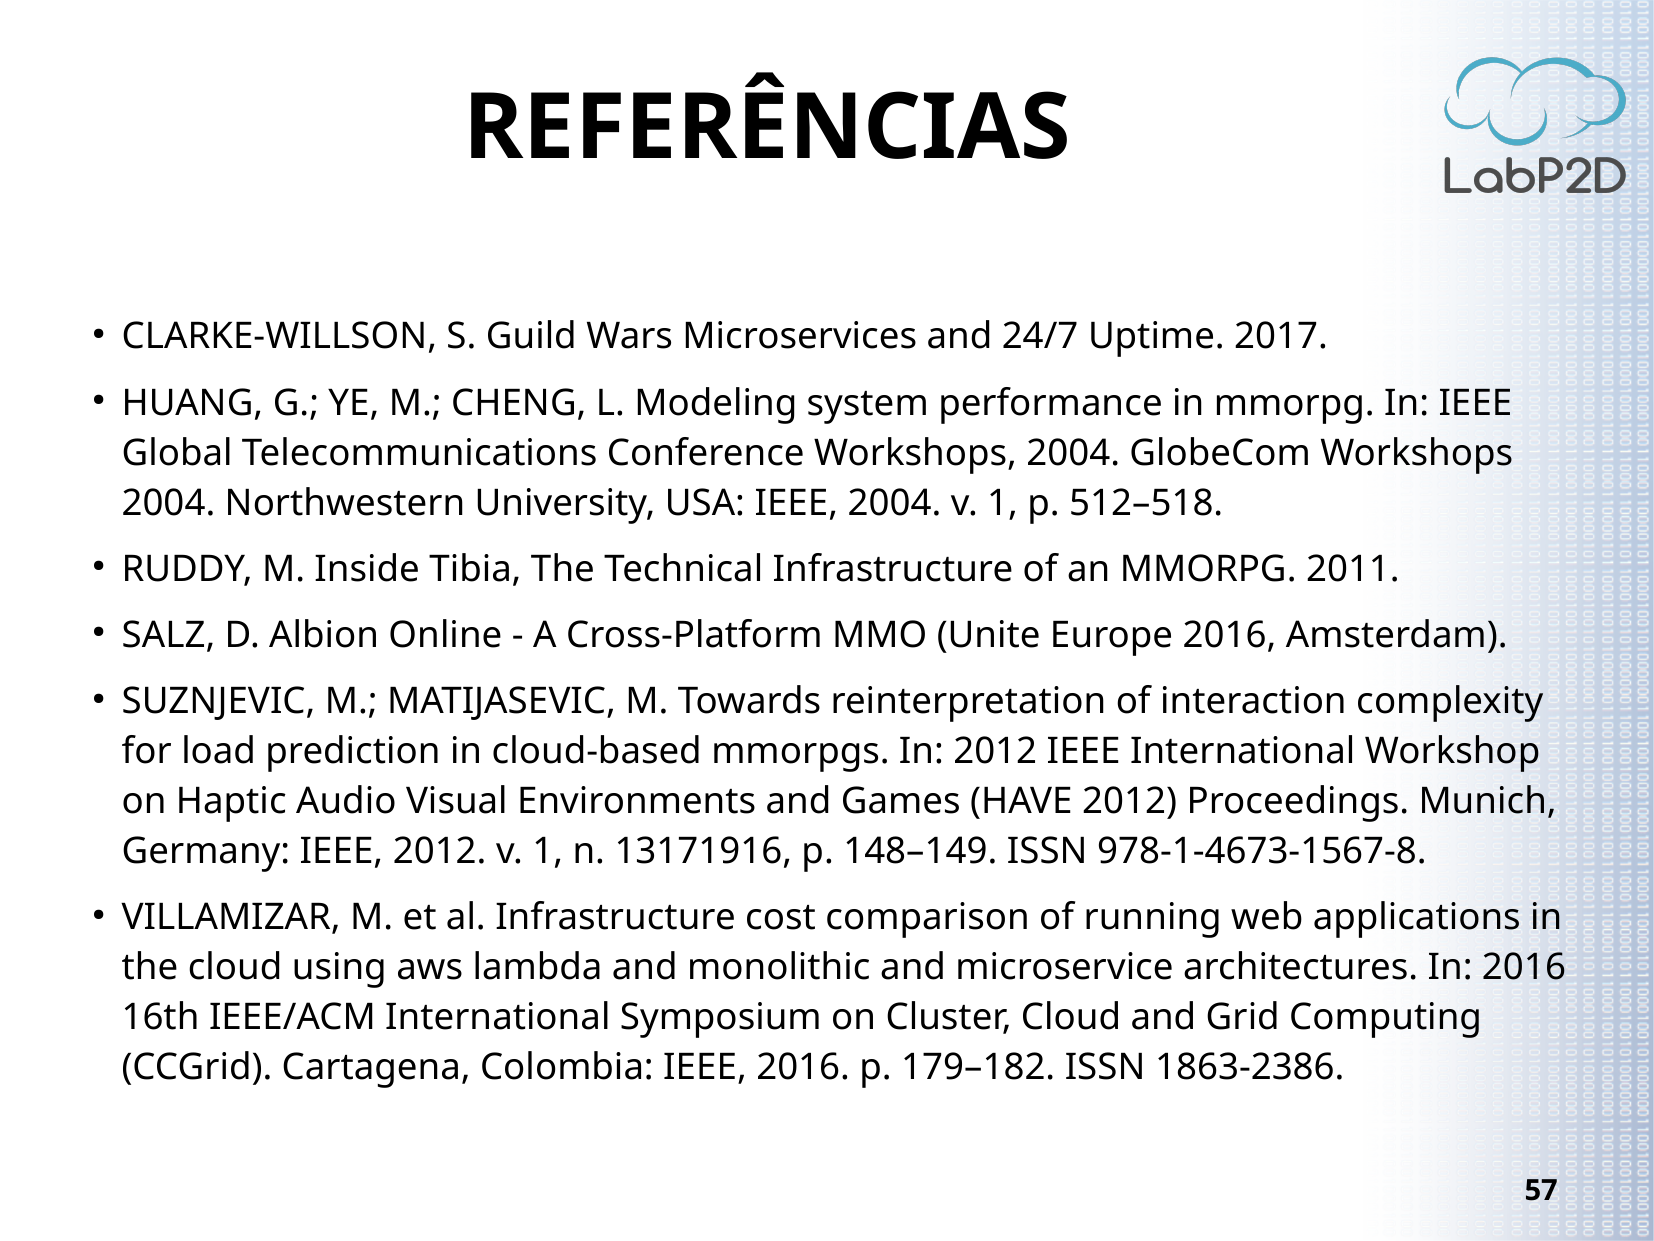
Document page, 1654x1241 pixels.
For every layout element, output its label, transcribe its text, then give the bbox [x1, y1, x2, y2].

picture [1360, 1, 1654, 1240]
list CLARKE-WILLSON, S. Guild Wars Microservices and 24/7 Uptime. 2017. HUANG, G.; YE, M.; CHENG, L. Modeling system performance in mmorpg. In: IEEE Global Telecommunications Conference Workshops, 2004. GlobeCom Workshops 2004. Northwestern University, USA: IEEE, 2004. v. 1, p. 512–518. RUDDY, M. Inside Tibia, The Technical Infrastructure of an MMORPG. 2011. SALZ, D. Albion Online - A Cross-Platform MMO (Unite Europe 2016, Amsterdam). SUZNJEVIC, M.; MATIJASEVIC, M. Towards reinterpretation of interaction complexity for load prediction in cloud-based mmorpgs. In: 2012 IEEE International Workshop on Haptic Audio Visual Environments and Games (HAVE 2012) Proceedings. Munich, Germany: IEEE, 2012. v. 1, n. 13171916, p. 148–149. ISSN 978-1-4673-1567-8. VILLAMIZAR, M. et al. Infrastructure cost comparison of running web applications in the cloud using aws lambda and monolithic and microservice architectures. In: 2016 16th IEEE/ACM International Symposium on Cluster, Cloud and Grid Computing (CCGrid). Cartagena, Colombia: IEEE, 2016. p. 179–182. ISSN 1863-2386. [82, 290, 1571, 1111]
title REFERÊNCIAS [82, 19, 1453, 227]
